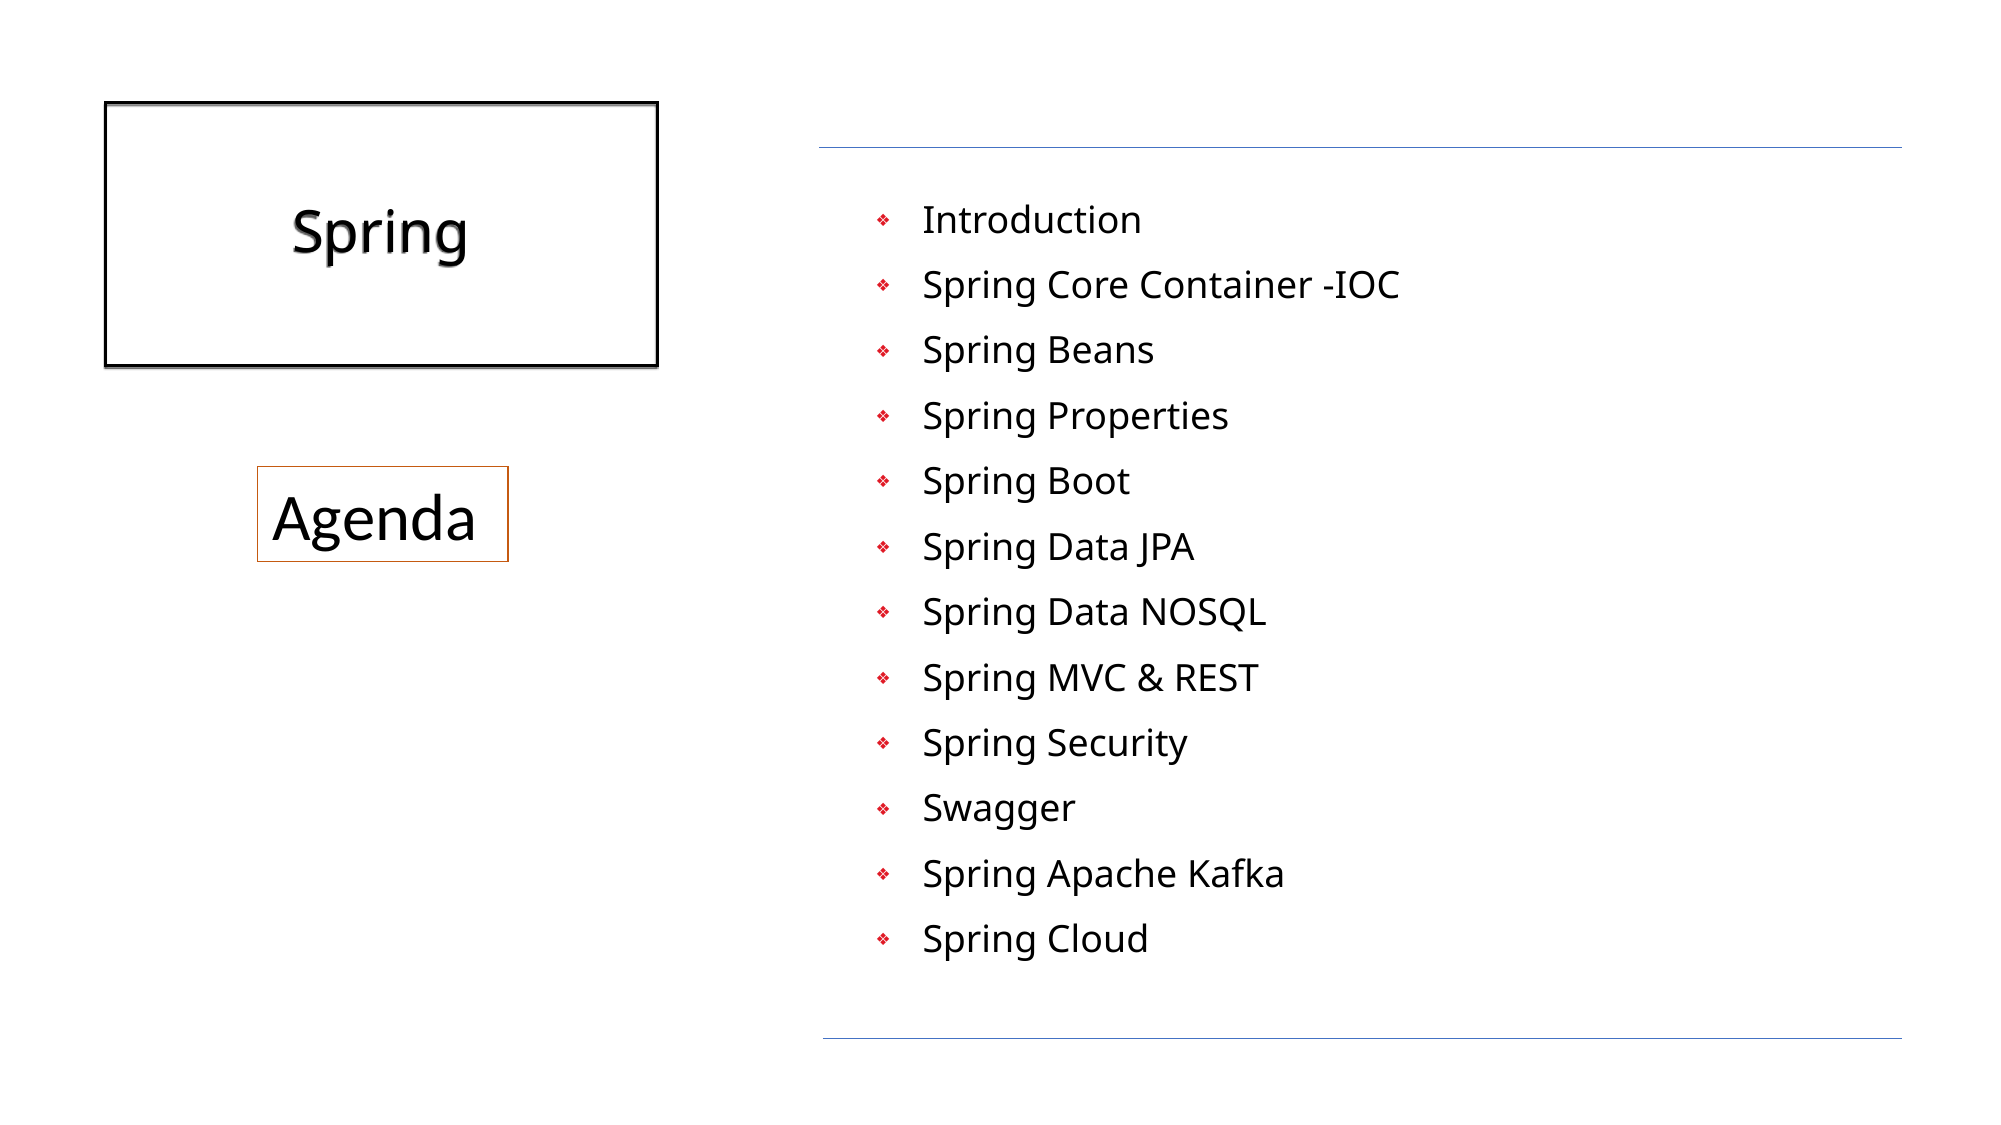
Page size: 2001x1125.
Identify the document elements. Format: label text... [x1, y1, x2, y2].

text_box Agenda [257, 467, 508, 562]
text_box Introduction Spring Core Container -IOC Spring Beans Spring Properties Spring Boot Spring Data JPA Spring Data NOSQL Spring MVC & REST Spring Security Swagger Spring Apache Kafka Spring Cloud [860, 193, 1861, 978]
title Spring [105, 102, 658, 366]
